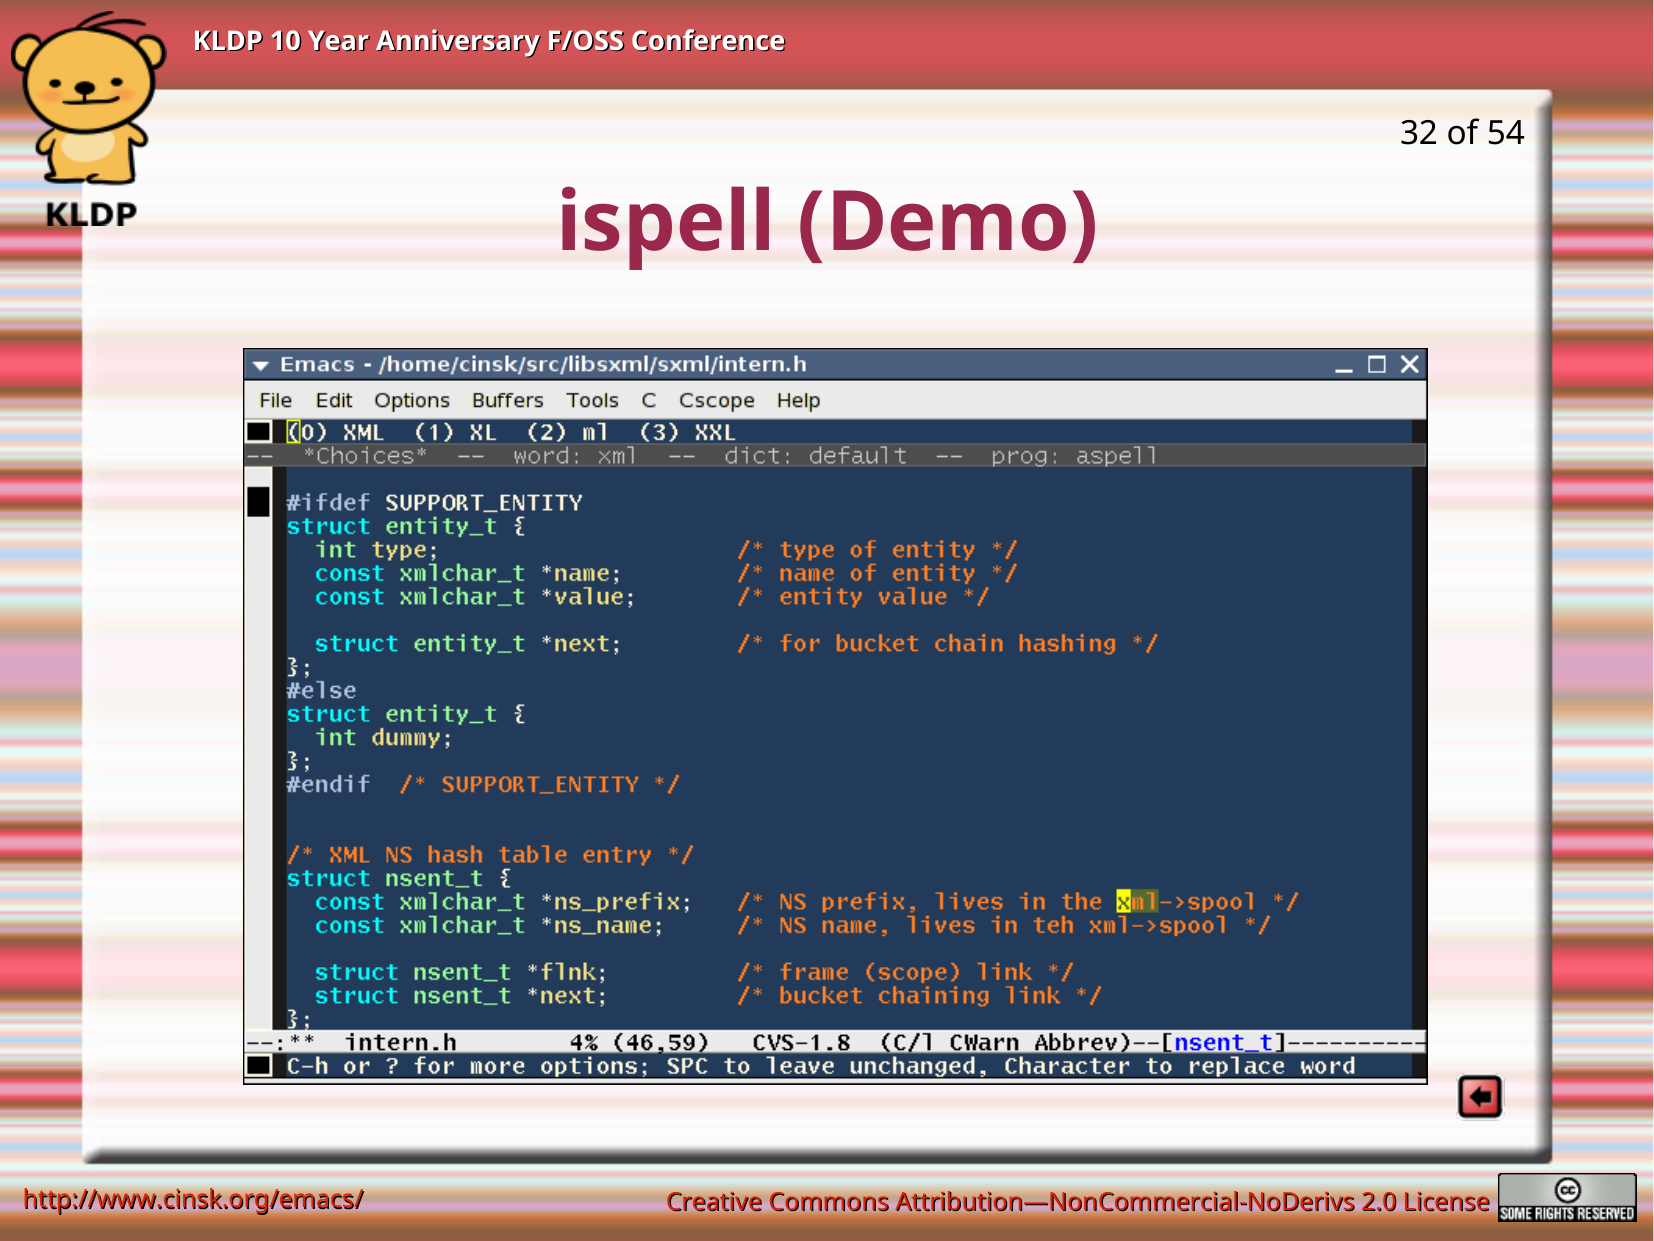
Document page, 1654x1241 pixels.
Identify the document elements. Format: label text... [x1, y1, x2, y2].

picture [0, 0, 1654, 1241]
title ispell (Demo) [121, 114, 1534, 322]
